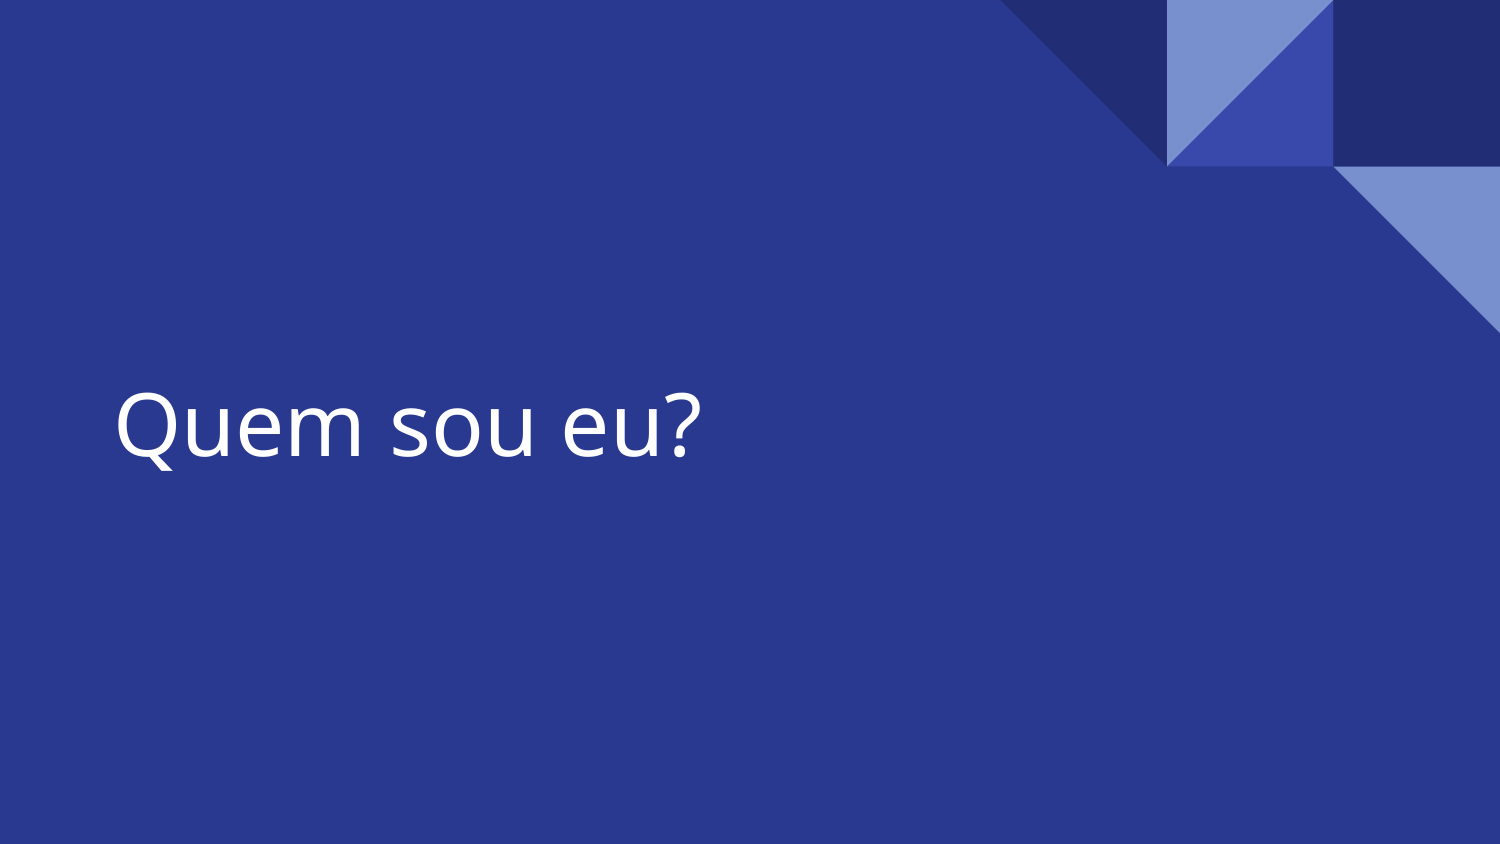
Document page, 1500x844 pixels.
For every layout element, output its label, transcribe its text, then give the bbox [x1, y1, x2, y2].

title Quem sou eu? [98, 353, 1447, 491]
